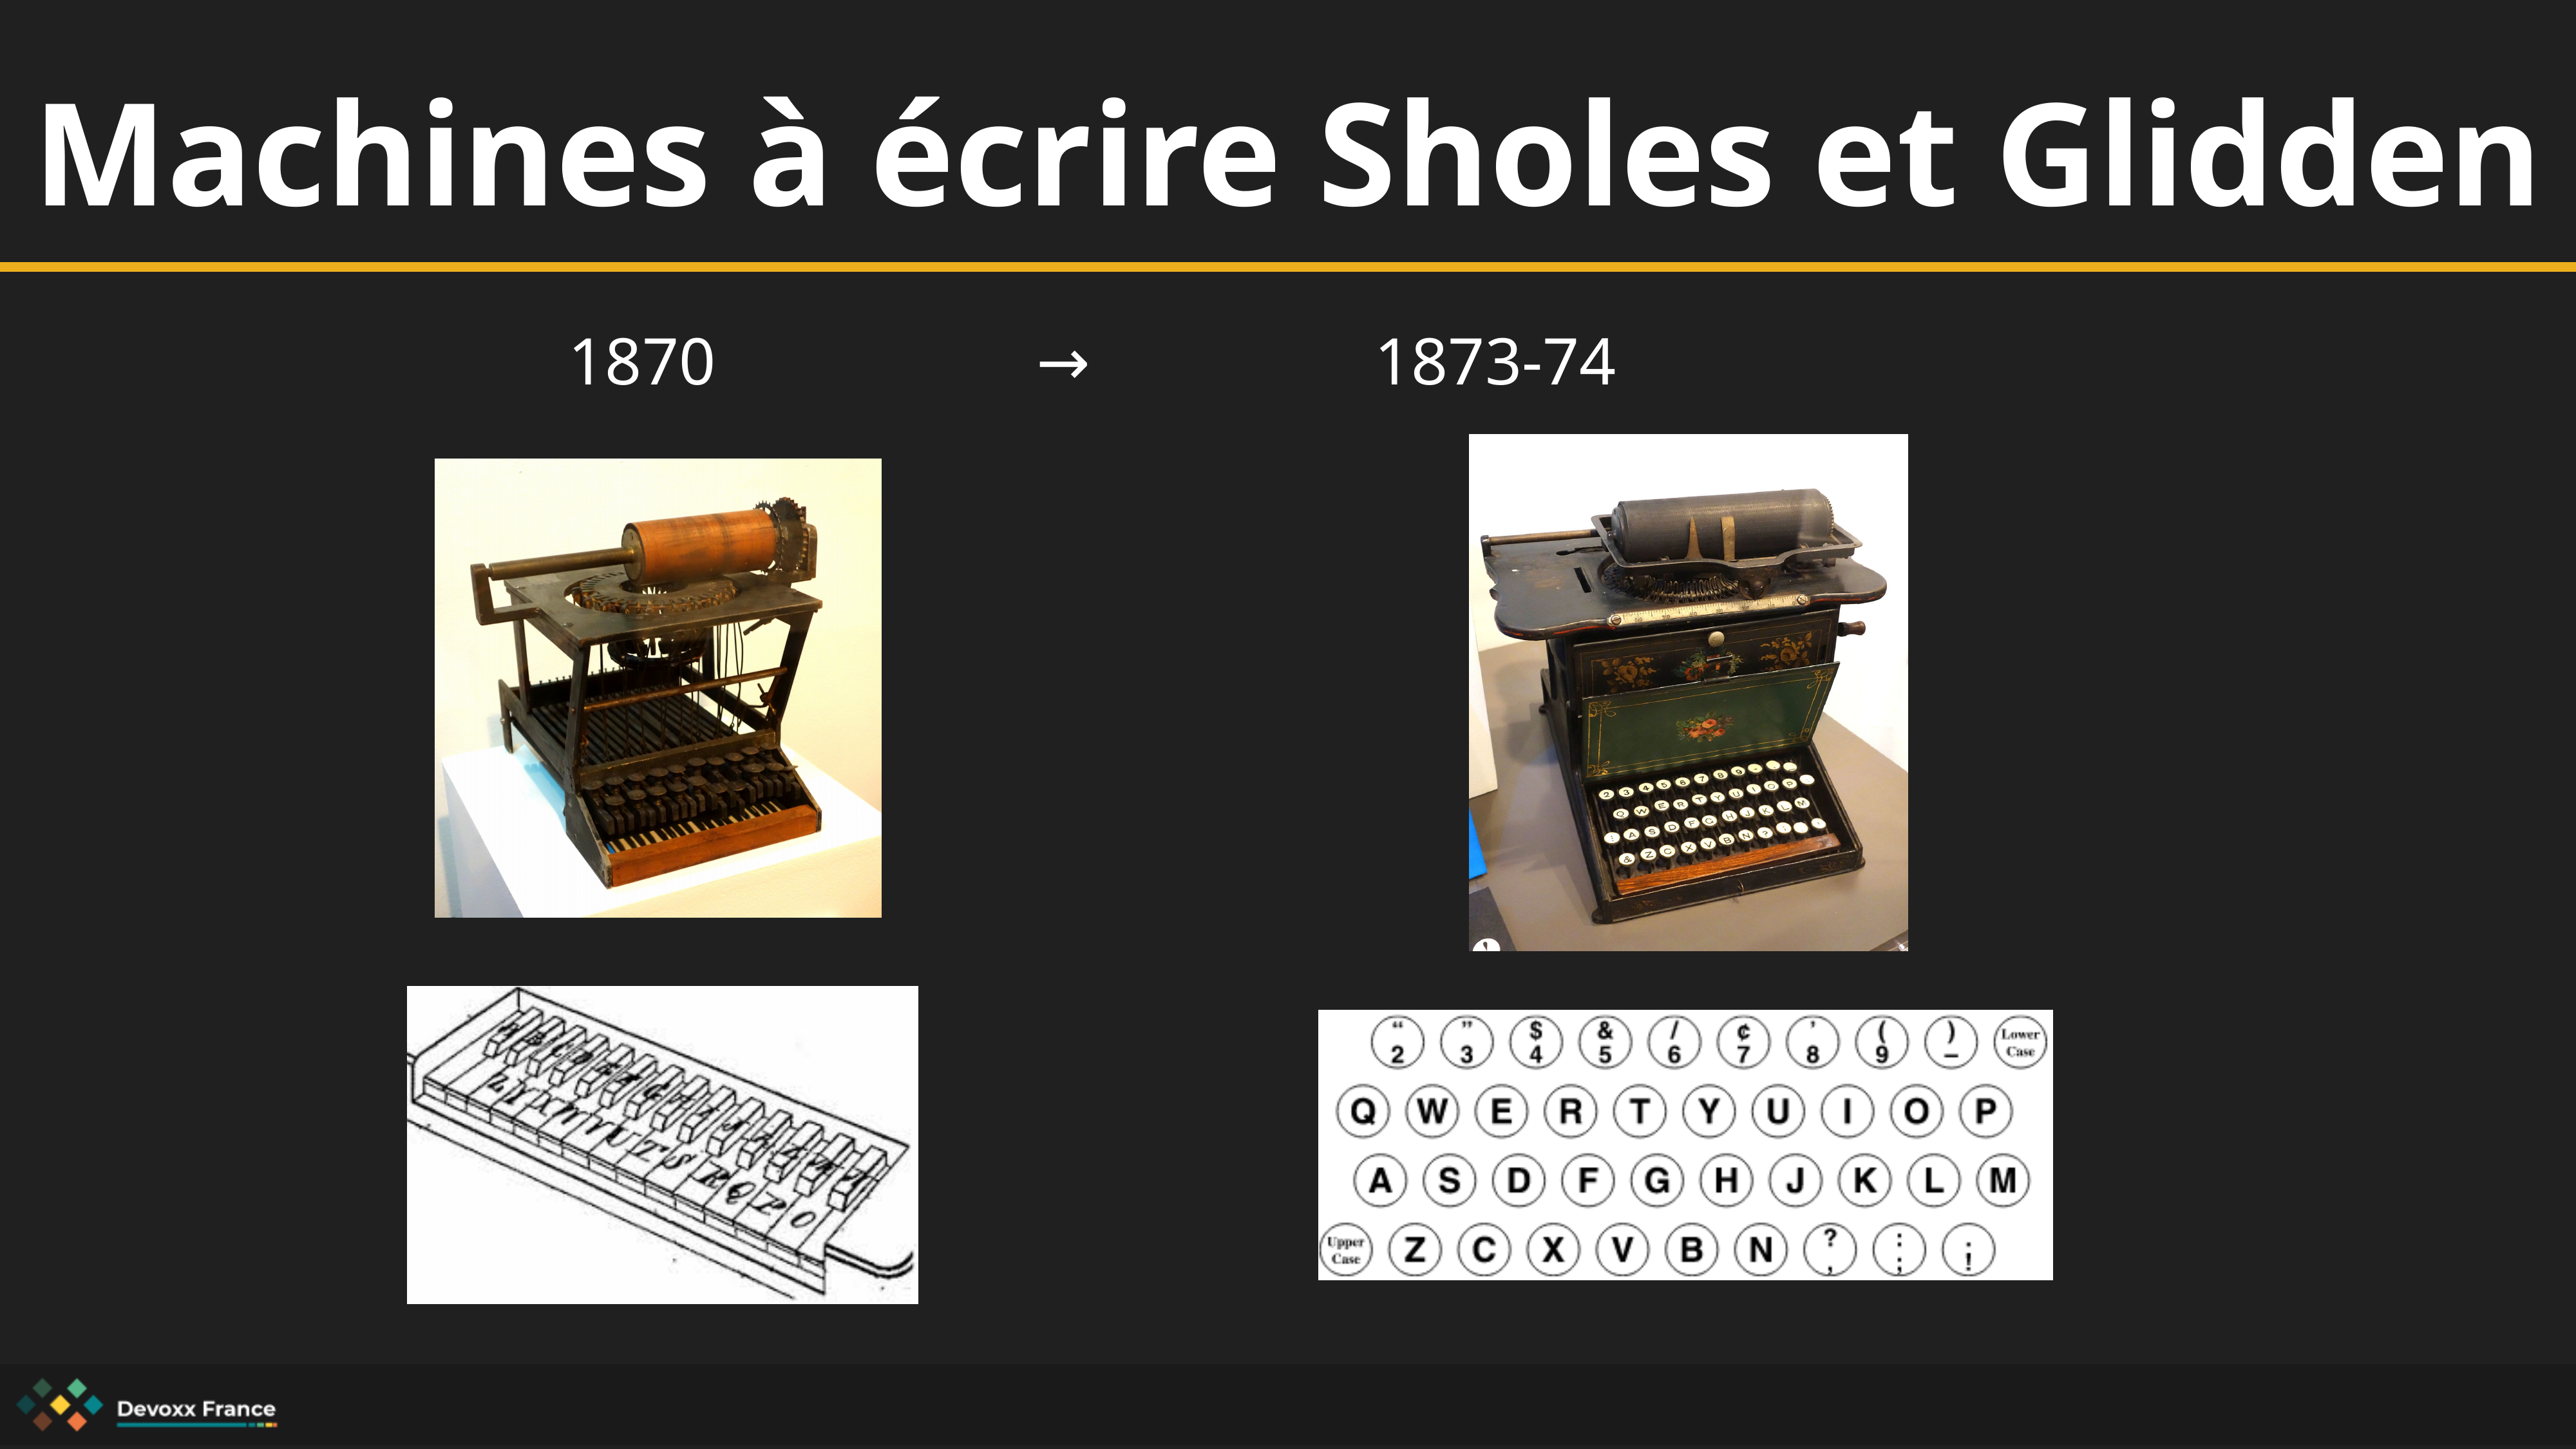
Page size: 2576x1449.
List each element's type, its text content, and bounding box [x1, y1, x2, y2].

text_box Machines à écrire Sholes et Glidden [0, 14, 2576, 287]
picture [435, 459, 882, 918]
picture [407, 986, 918, 1305]
picture [1318, 1010, 2053, 1280]
picture [1469, 434, 1908, 951]
text_box 1870 → 1873-74 [317, 310, 2307, 1326]
picture [0, 1364, 2576, 1445]
